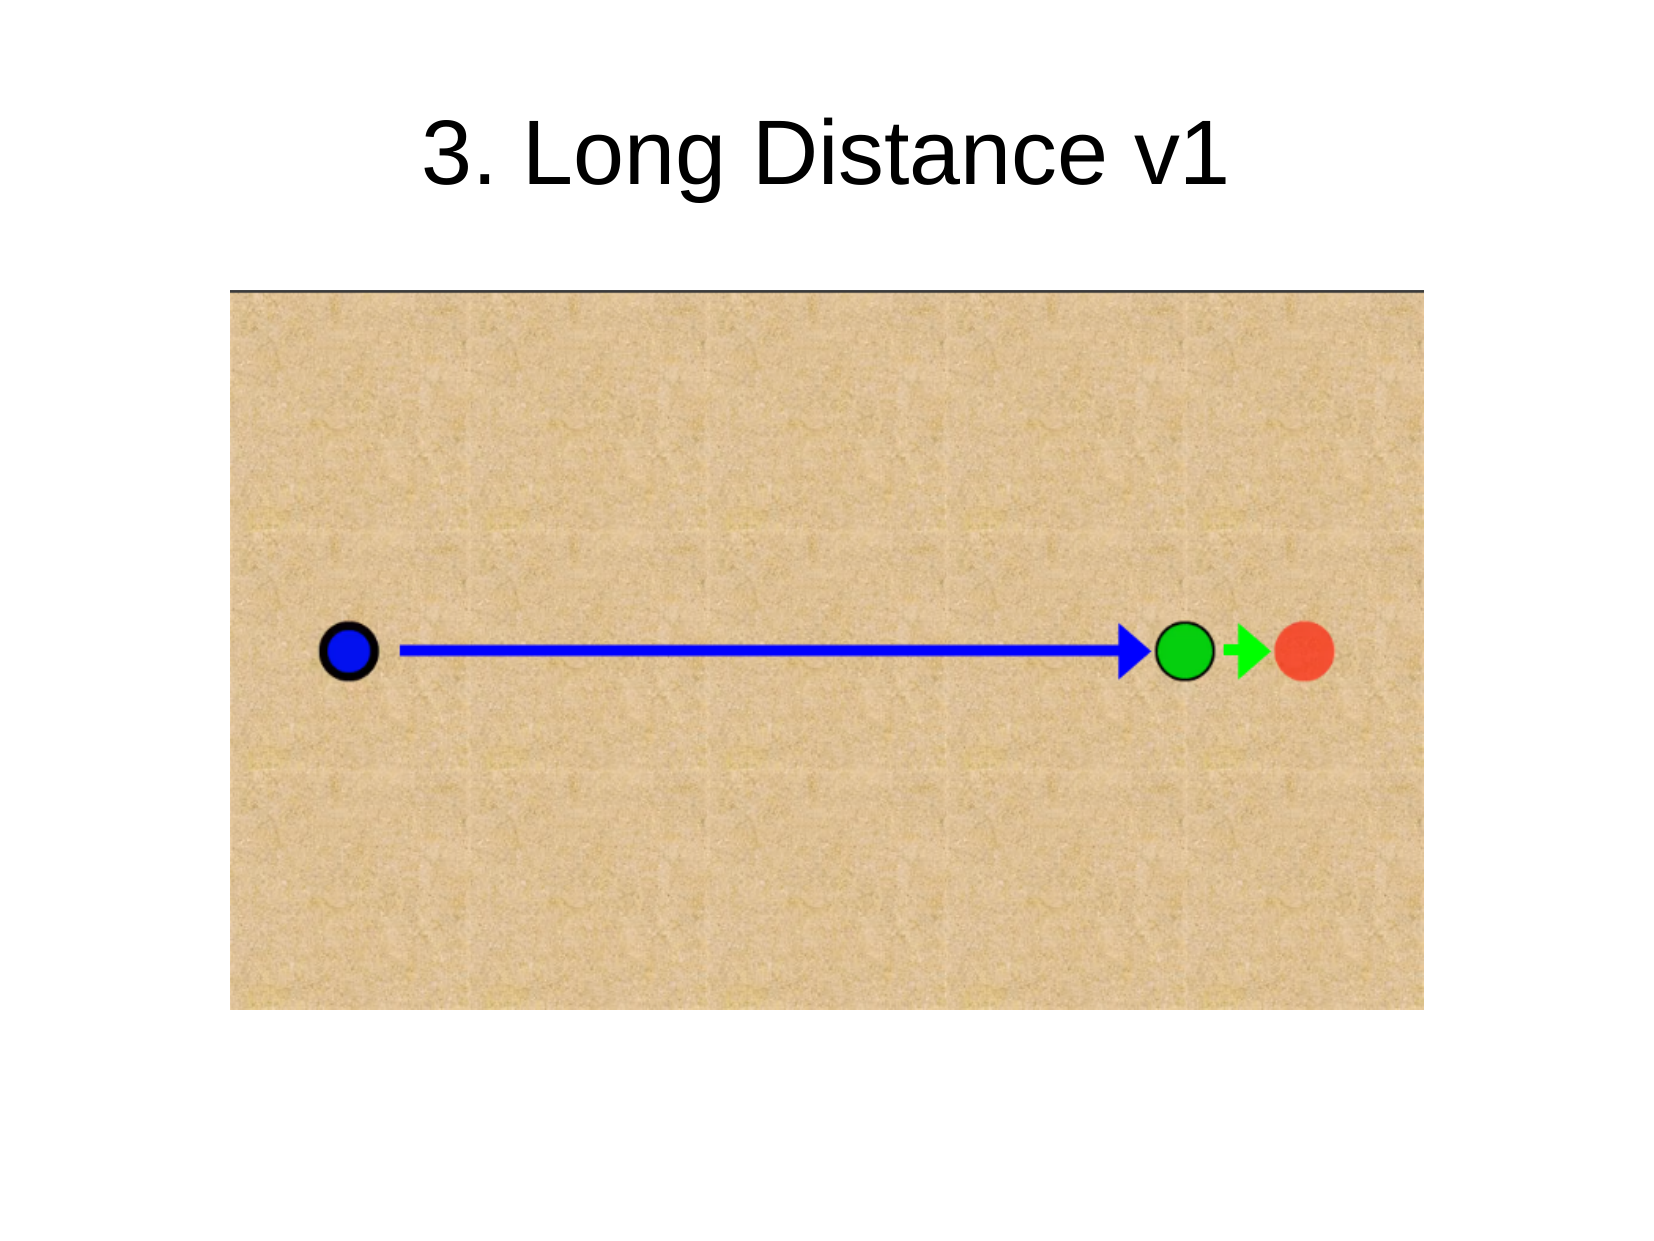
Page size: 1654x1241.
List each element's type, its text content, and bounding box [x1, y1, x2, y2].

title 3. Long Distance v1 [82, 49, 1571, 257]
picture [230, 290, 1424, 1010]
